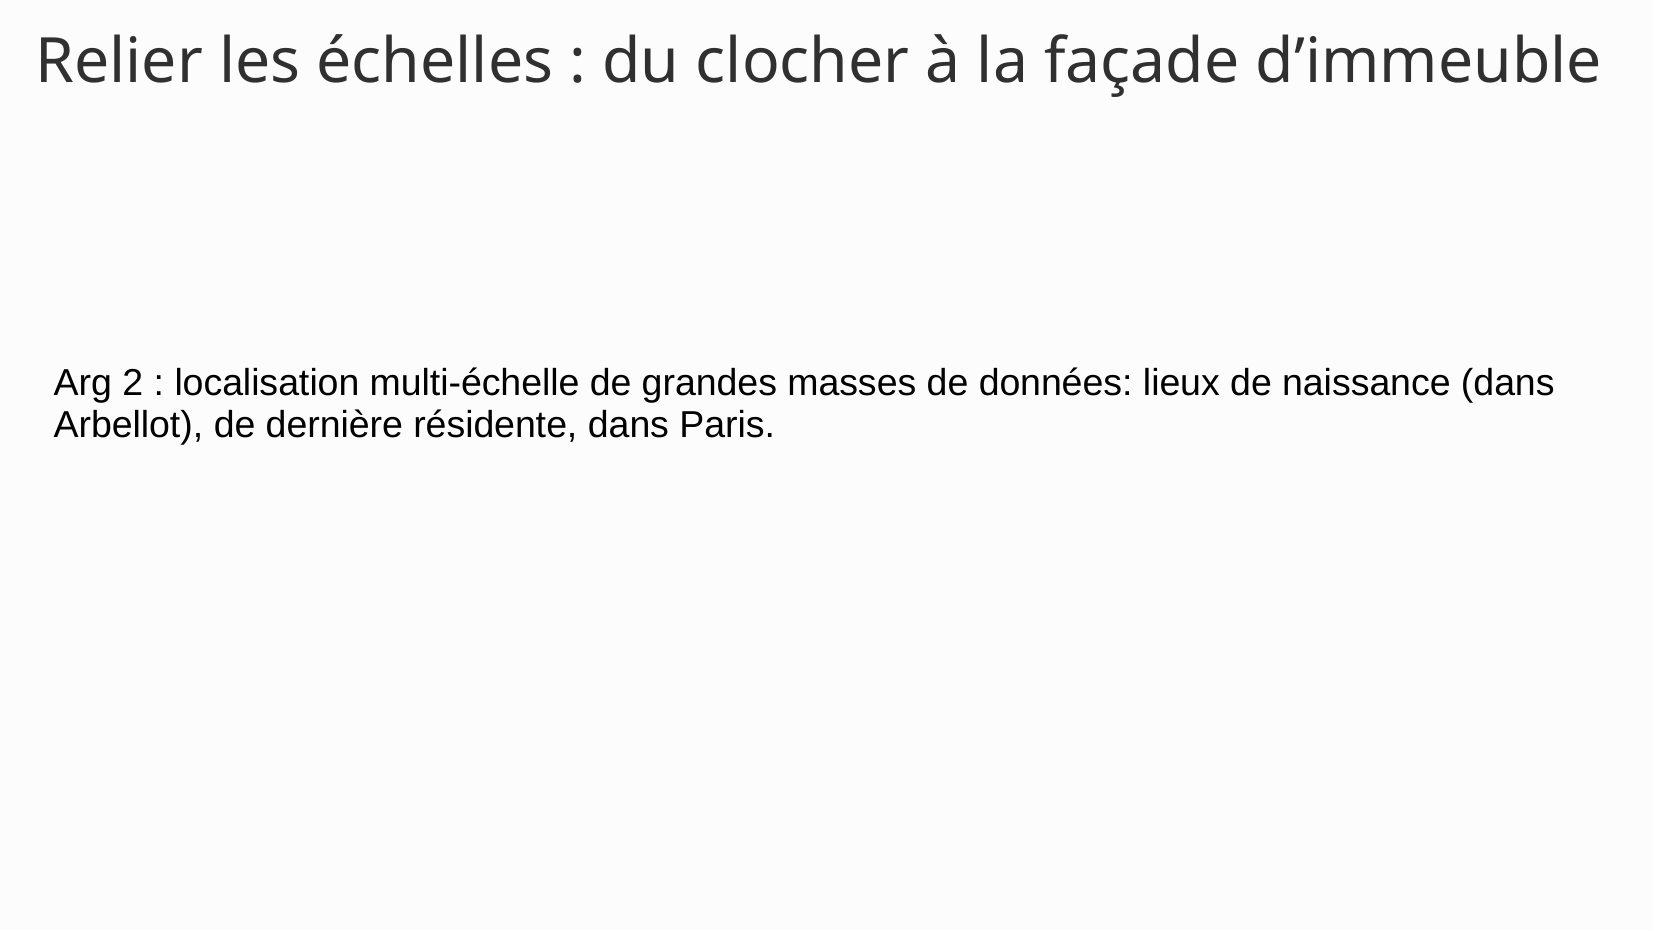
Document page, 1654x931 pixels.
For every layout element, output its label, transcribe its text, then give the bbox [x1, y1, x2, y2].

title Relier les échelles : du clocher à la façade d’immeuble [35, 10, 1619, 107]
text_box Arg 2 : localisation multi-échelle de grandes masses de données: lieux de naissance (dans Arbellot), de dernière résidente, dans Paris. [38, 353, 1622, 579]
